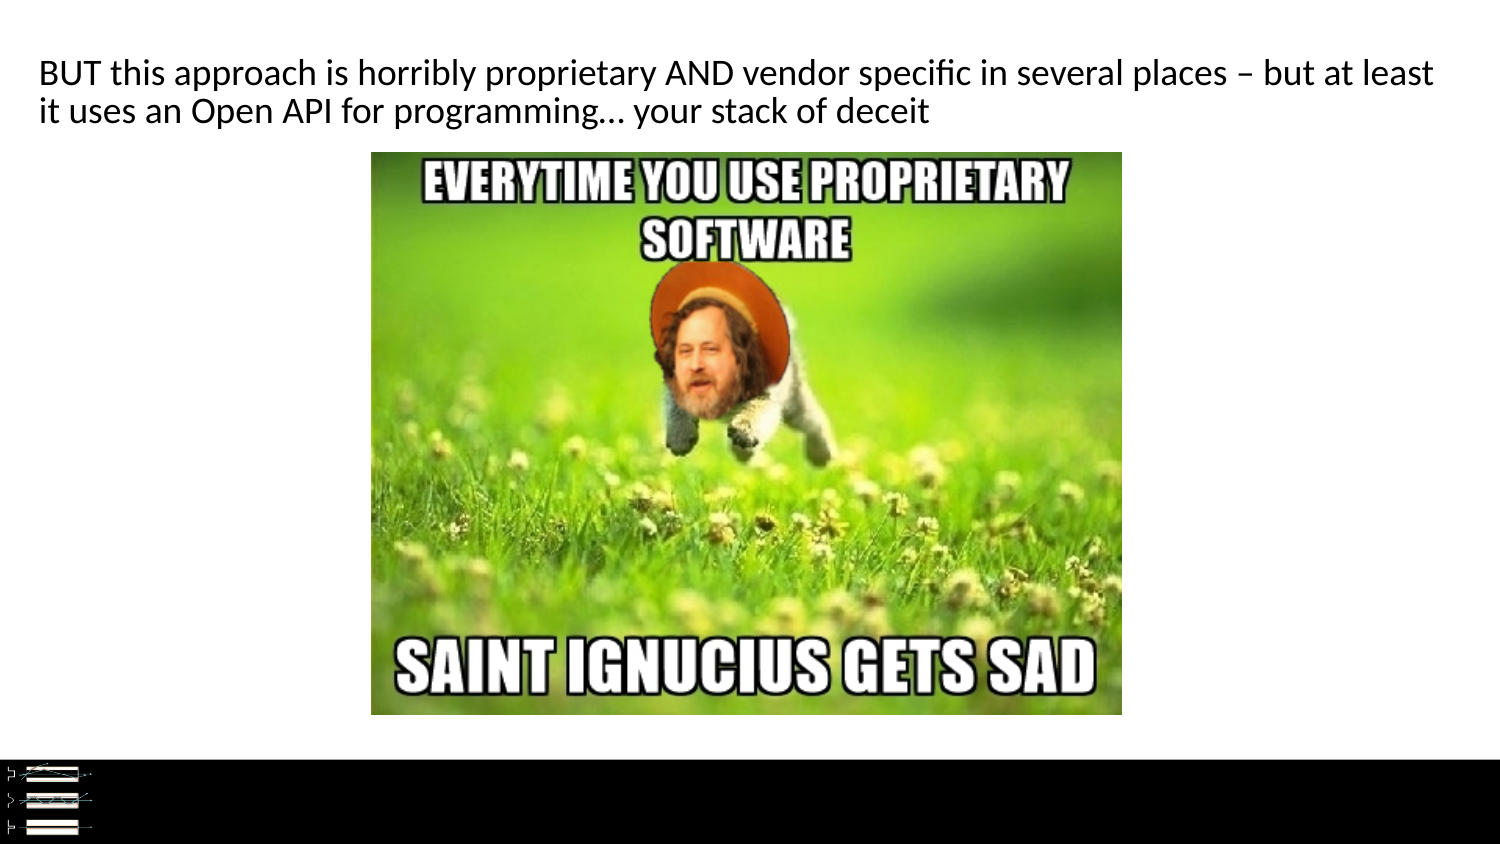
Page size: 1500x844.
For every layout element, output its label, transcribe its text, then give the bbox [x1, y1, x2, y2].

picture [5, 761, 95, 837]
picture [371, 152, 1122, 715]
title BUT this approach is horribly proprietary AND vendor specific in several places – but at least it uses an Open API for programming… your stack of deceit [38, 24, 1464, 166]
